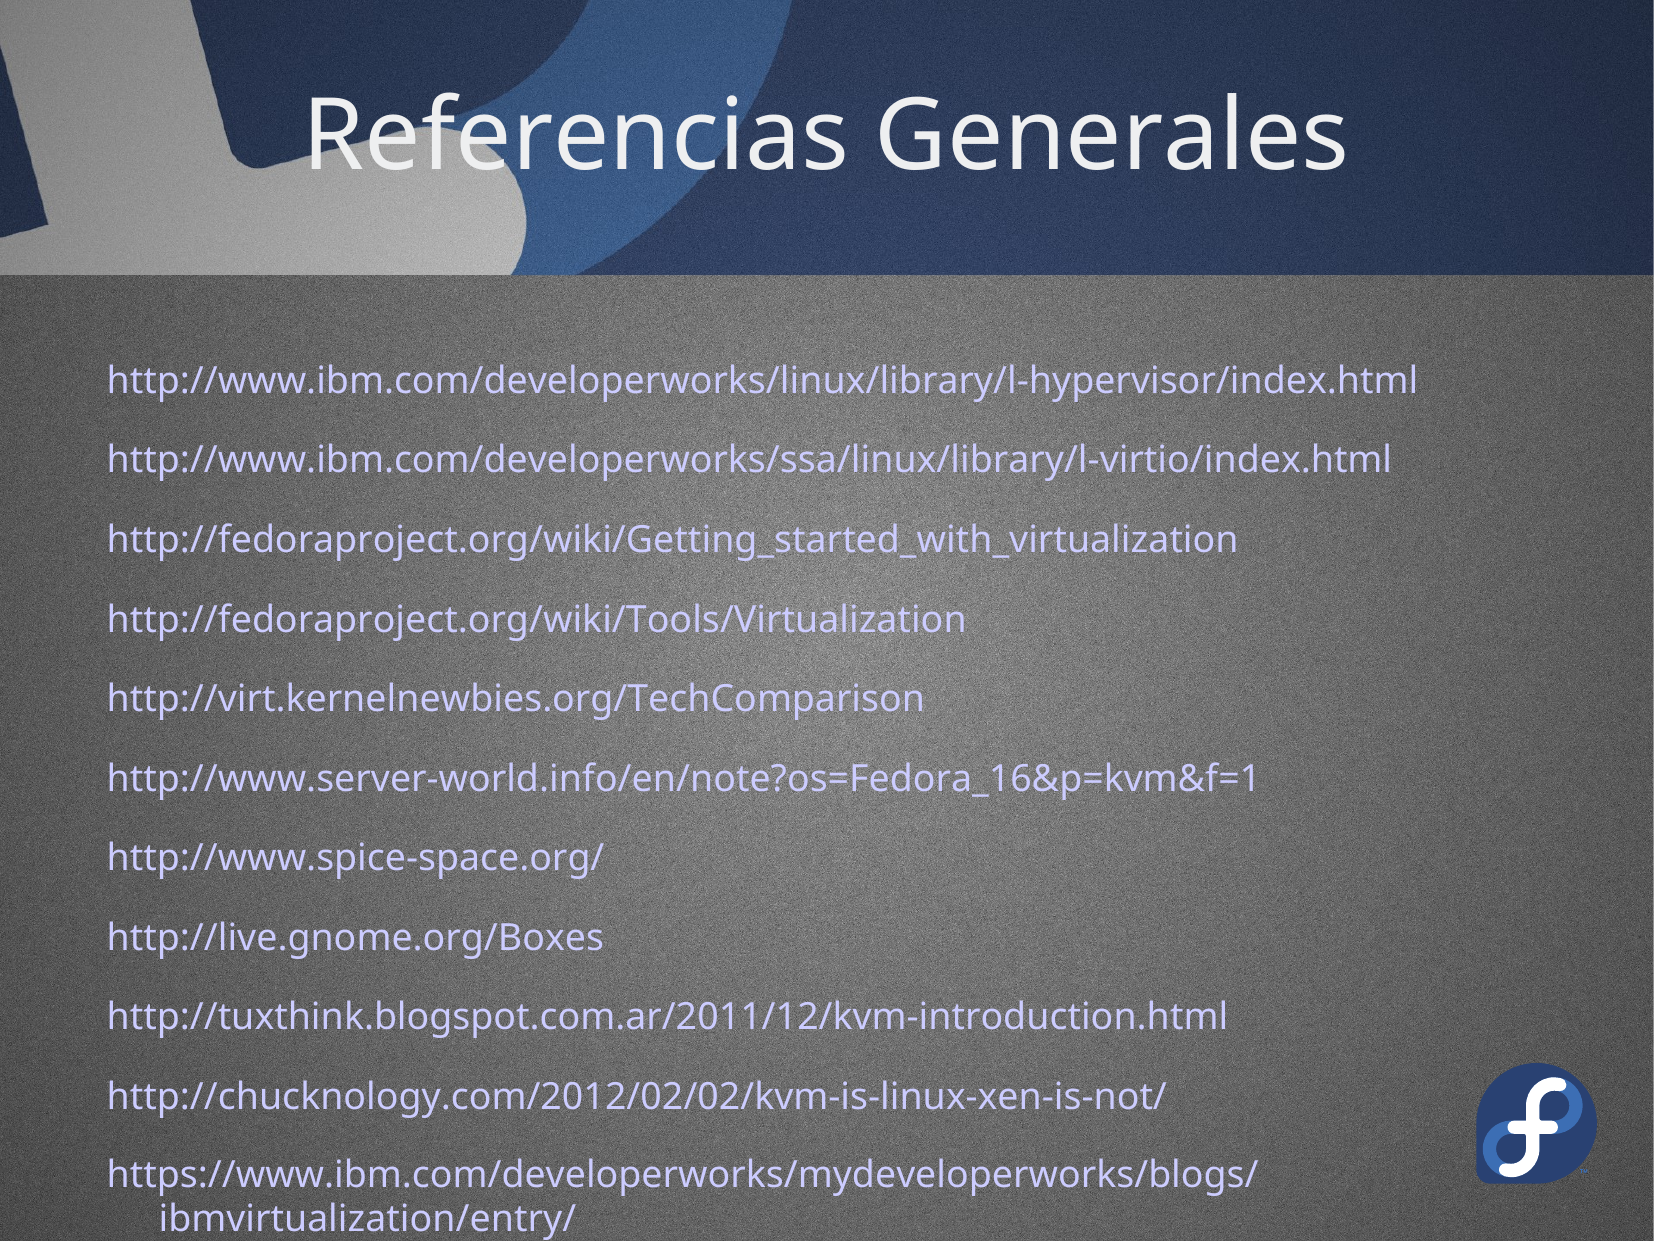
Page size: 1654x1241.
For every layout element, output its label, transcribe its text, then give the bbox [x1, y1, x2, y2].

text_box Referencias Generales [88, 29, 1565, 237]
picture [0, 0, 1654, 1241]
text_box http://www.ibm.com/developerworks/linux/library/l-hypervisor/index.html http://www.ibm.com/developerworks/ssa/linux/library/l-virtio/index.html http://fedoraproject.org/wiki/Getting_started_with_virtualization http://fedoraproject.org/wiki/Tools/Virtualization http://virt.kernelnewbies.org/TechComparison http://www.server-world.info/en/note?os=Fedora_16&p=kvm&f=1 http://www.spice-space.org/ http://live.gnome.org/Boxes http://tuxthink.blogspot.com.ar/2011/12/kvm-introduction.html http://chucknology.com/2012/02/02/kvm-is-linux-xen-is-not/ https://www.ibm.com/developerworks/mydeveloperworks/blogs/ibmvirtualization/entry/kvm_architecture_the_key_components_of_open_virtualization_with_kvm2?lang=en [88, 354, 1565, 1064]
